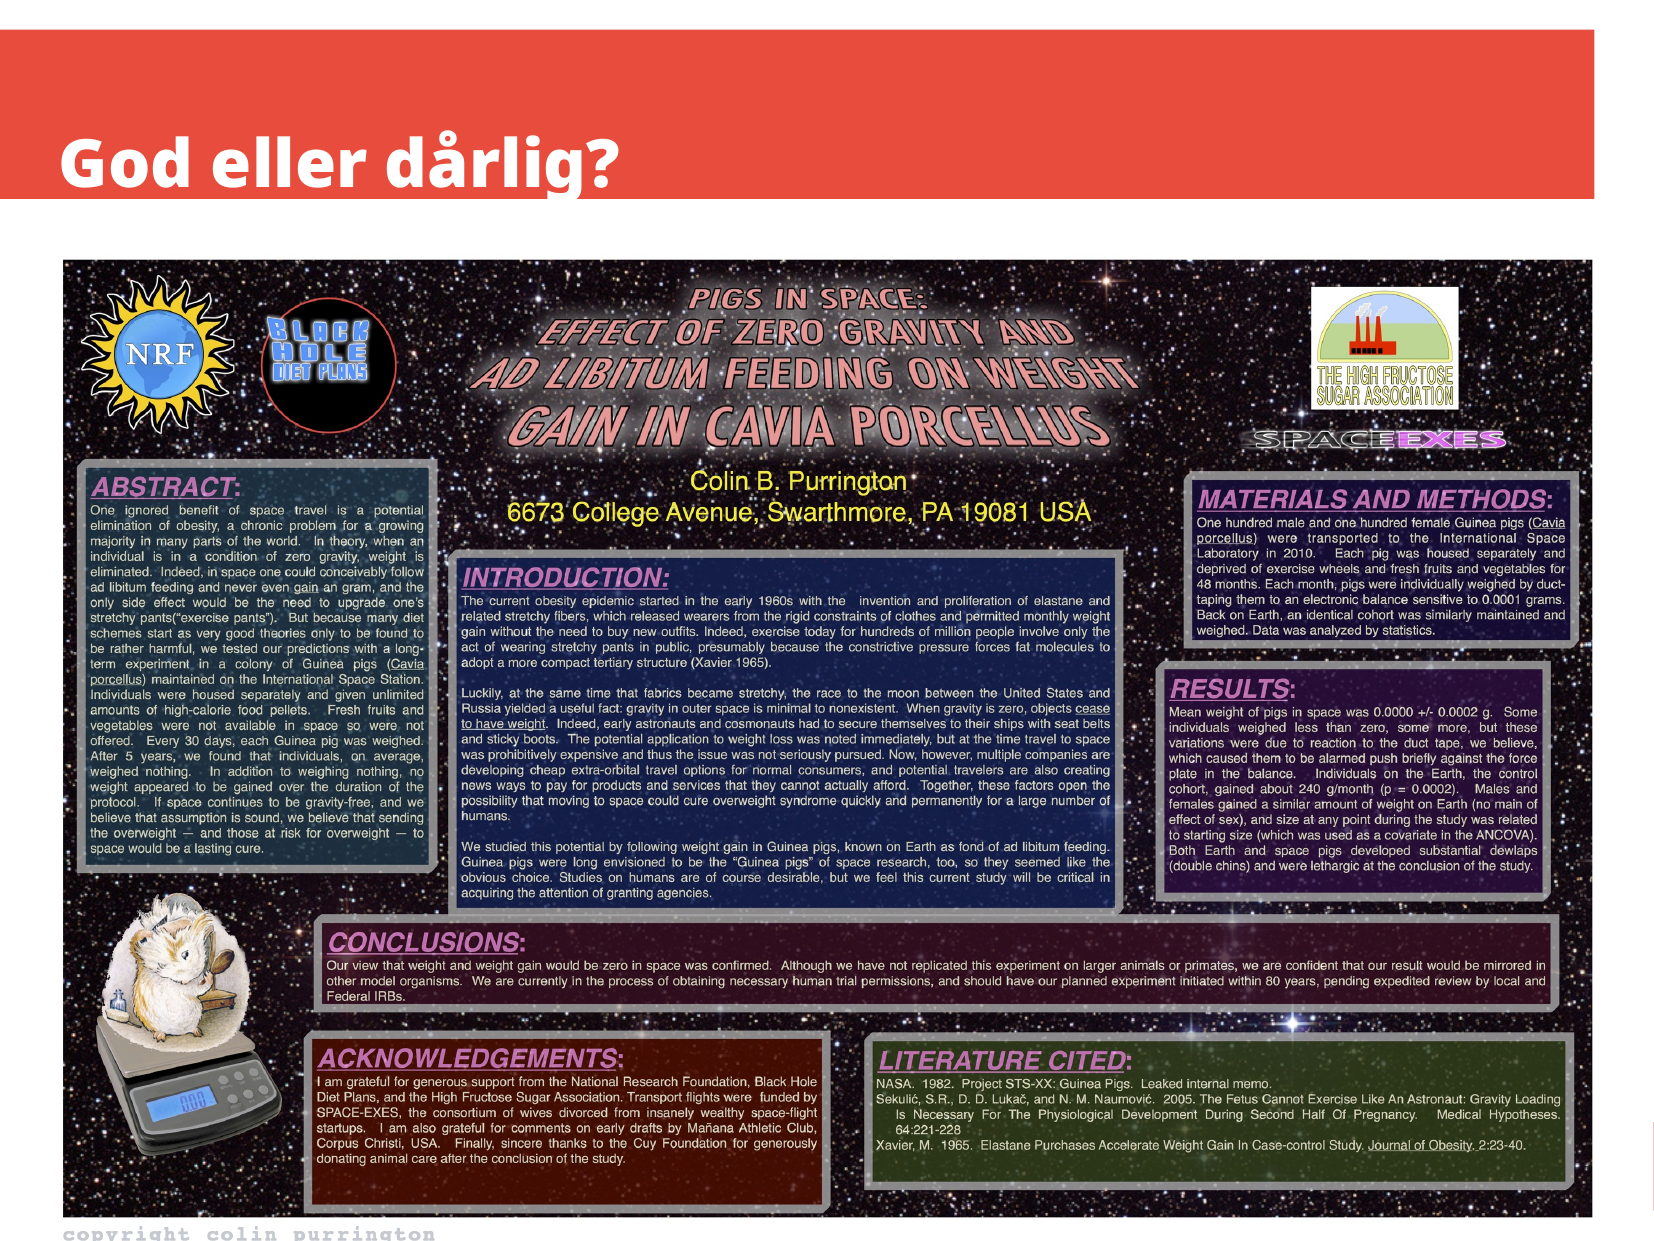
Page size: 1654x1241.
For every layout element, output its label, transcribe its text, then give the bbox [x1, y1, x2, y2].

picture [0, 199, 1653, 1241]
title God eller dårlig? [59, 59, 1595, 199]
